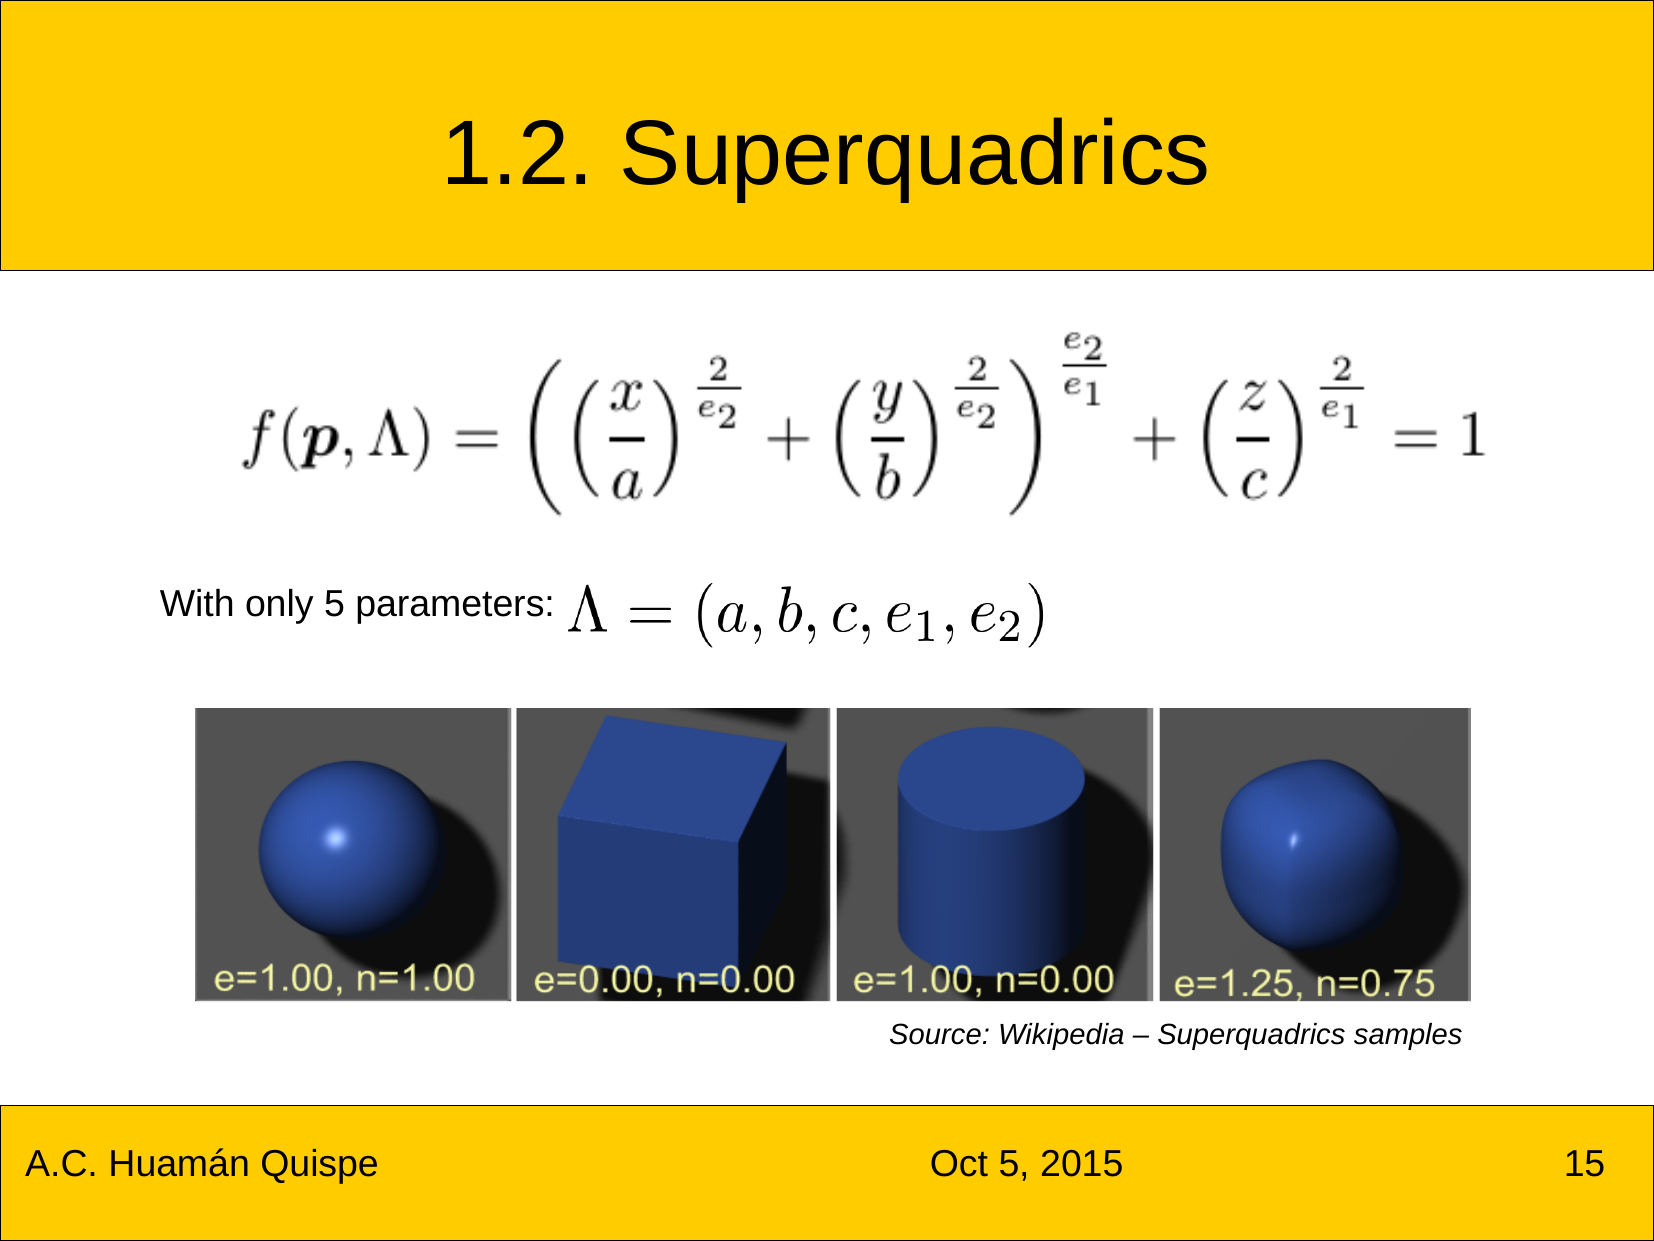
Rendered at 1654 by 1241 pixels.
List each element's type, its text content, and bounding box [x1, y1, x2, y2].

picture [225, 324, 1501, 531]
title 1.2. Superquadrics [82, 49, 1571, 257]
text_box Source: Wikipedia – Superquadrics samples [874, 1010, 1479, 1059]
picture [195, 708, 1471, 1006]
picture [564, 575, 1045, 651]
text_box With only 5 parameters: [144, 575, 564, 633]
